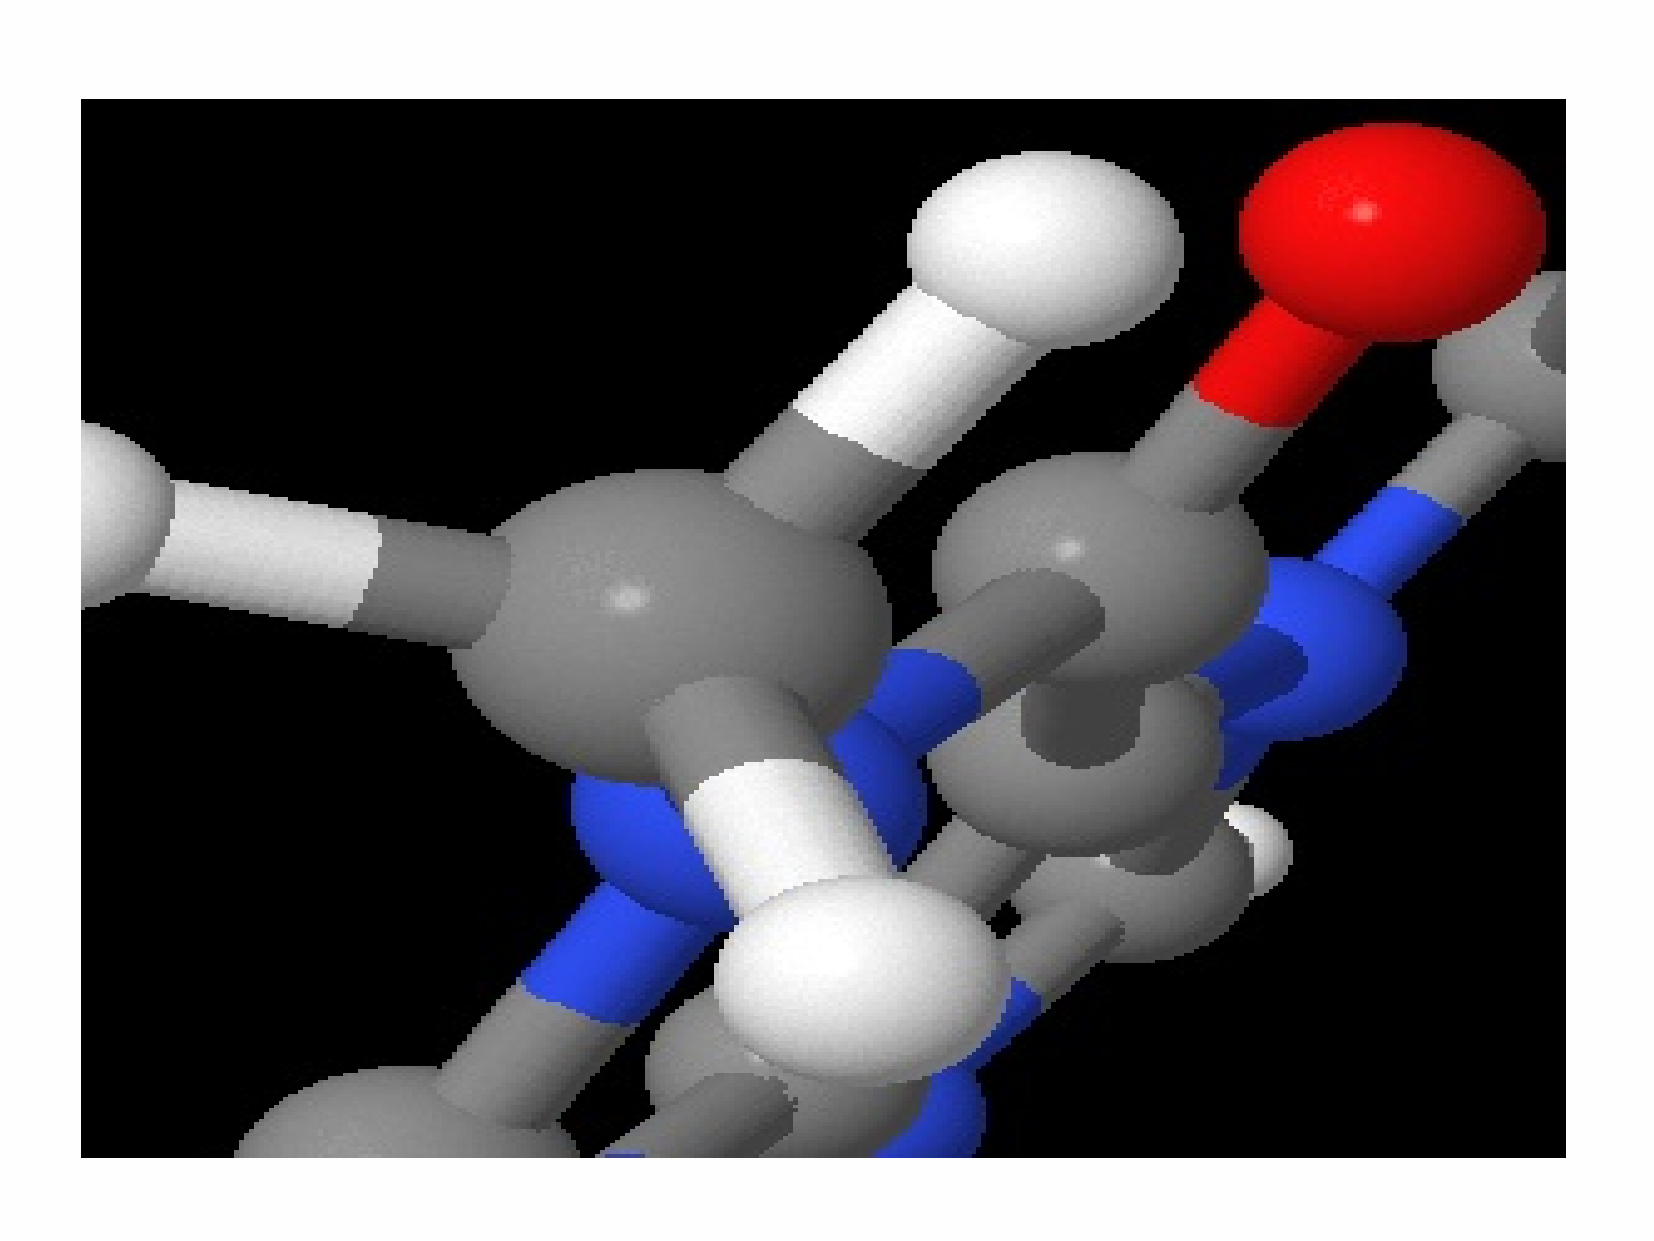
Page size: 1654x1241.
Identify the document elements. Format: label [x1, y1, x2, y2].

picture [81, 99, 1566, 1158]
